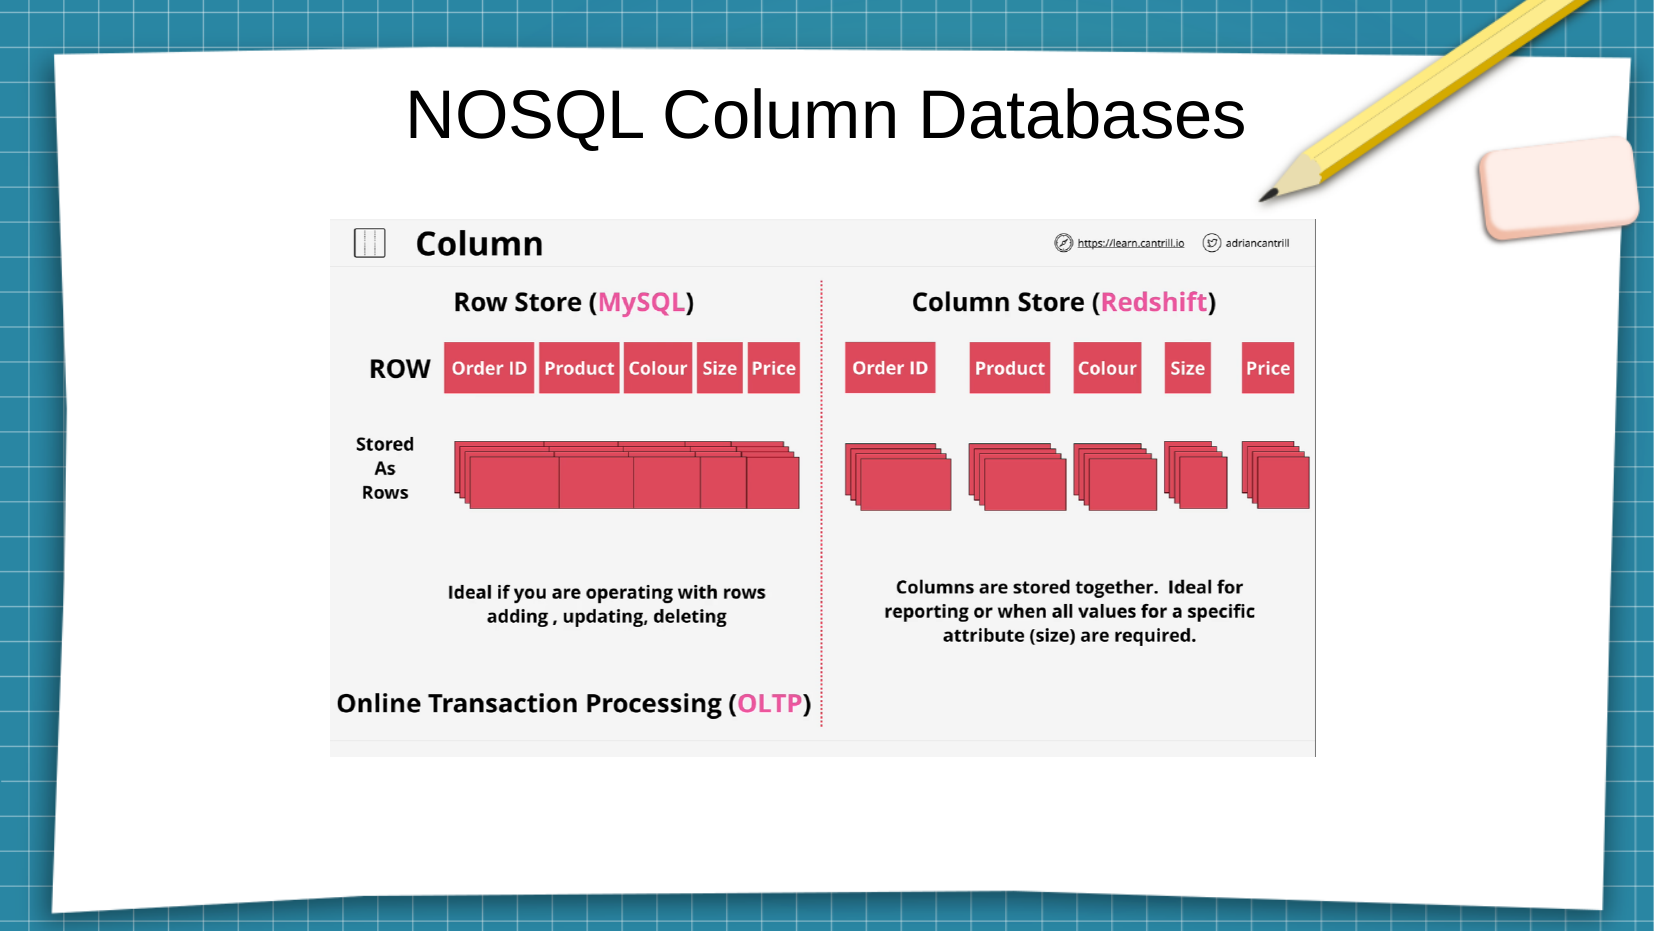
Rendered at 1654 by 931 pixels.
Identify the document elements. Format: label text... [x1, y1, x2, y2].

title NOSQL Column Databases [82, 37, 1571, 193]
picture [0, 0, 1654, 931]
